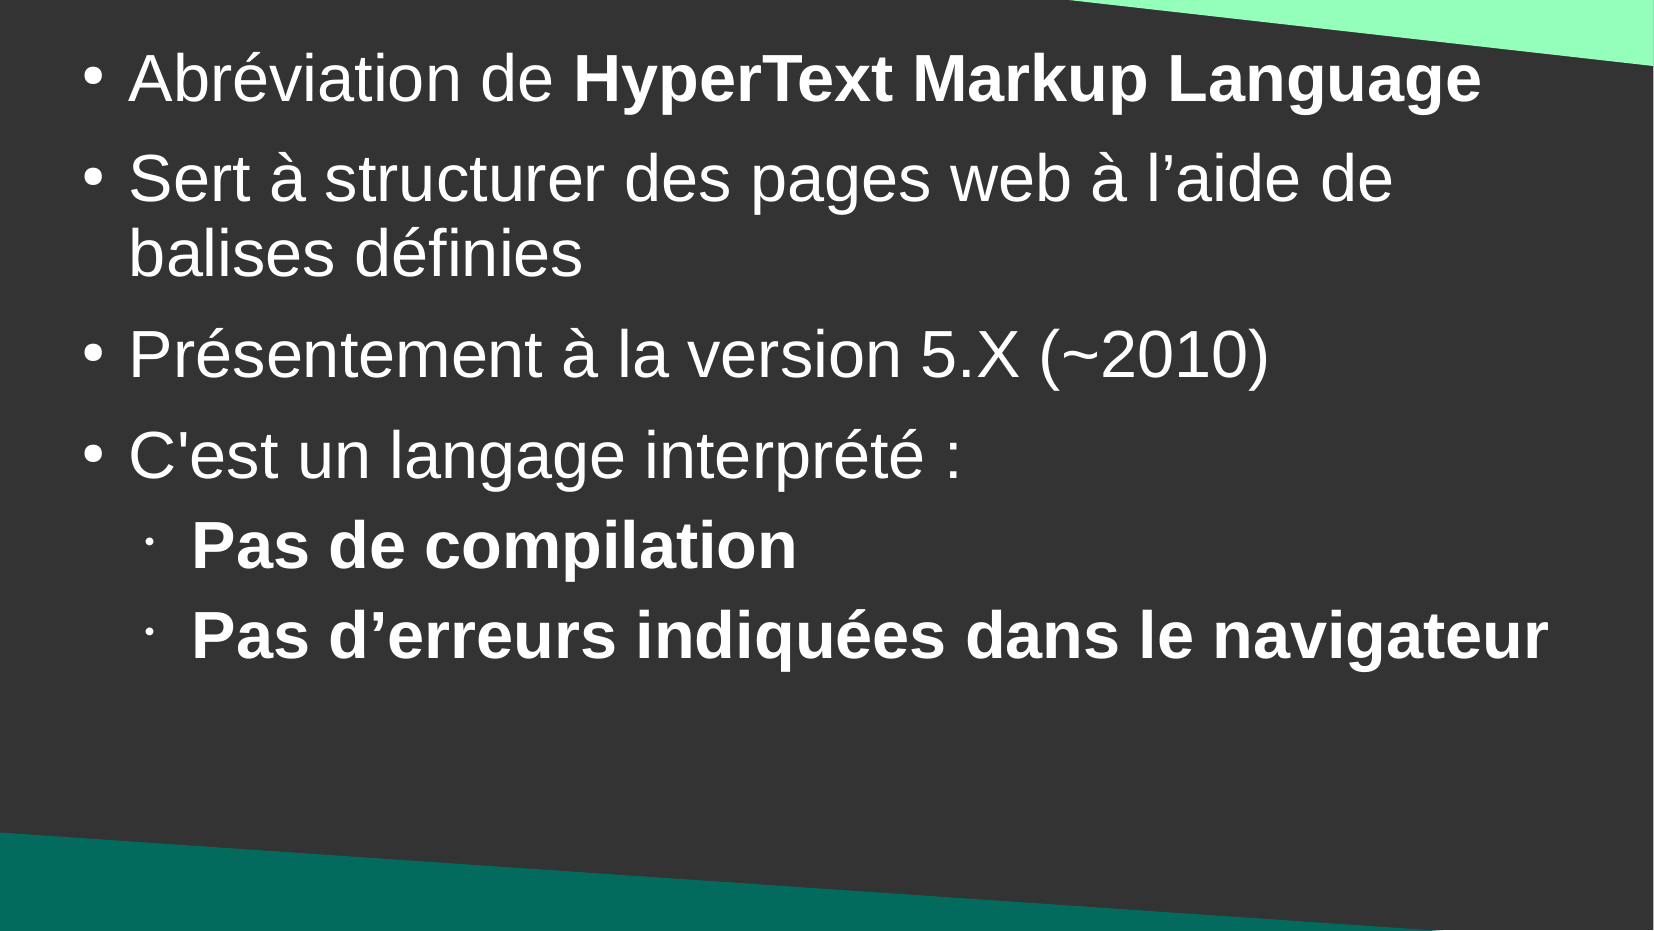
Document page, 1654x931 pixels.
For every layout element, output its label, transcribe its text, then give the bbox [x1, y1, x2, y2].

list Abréviation de HyperText Markup Language Sert à structurer des pages web à l’aide de balises définies Présentement à la version 5.X (~2010) C'est un langage interprété : Pas de compilation Pas d’erreurs indiquées dans le navigateur [65, 40, 1554, 686]
text_box [1068, 0, 1654, 67]
